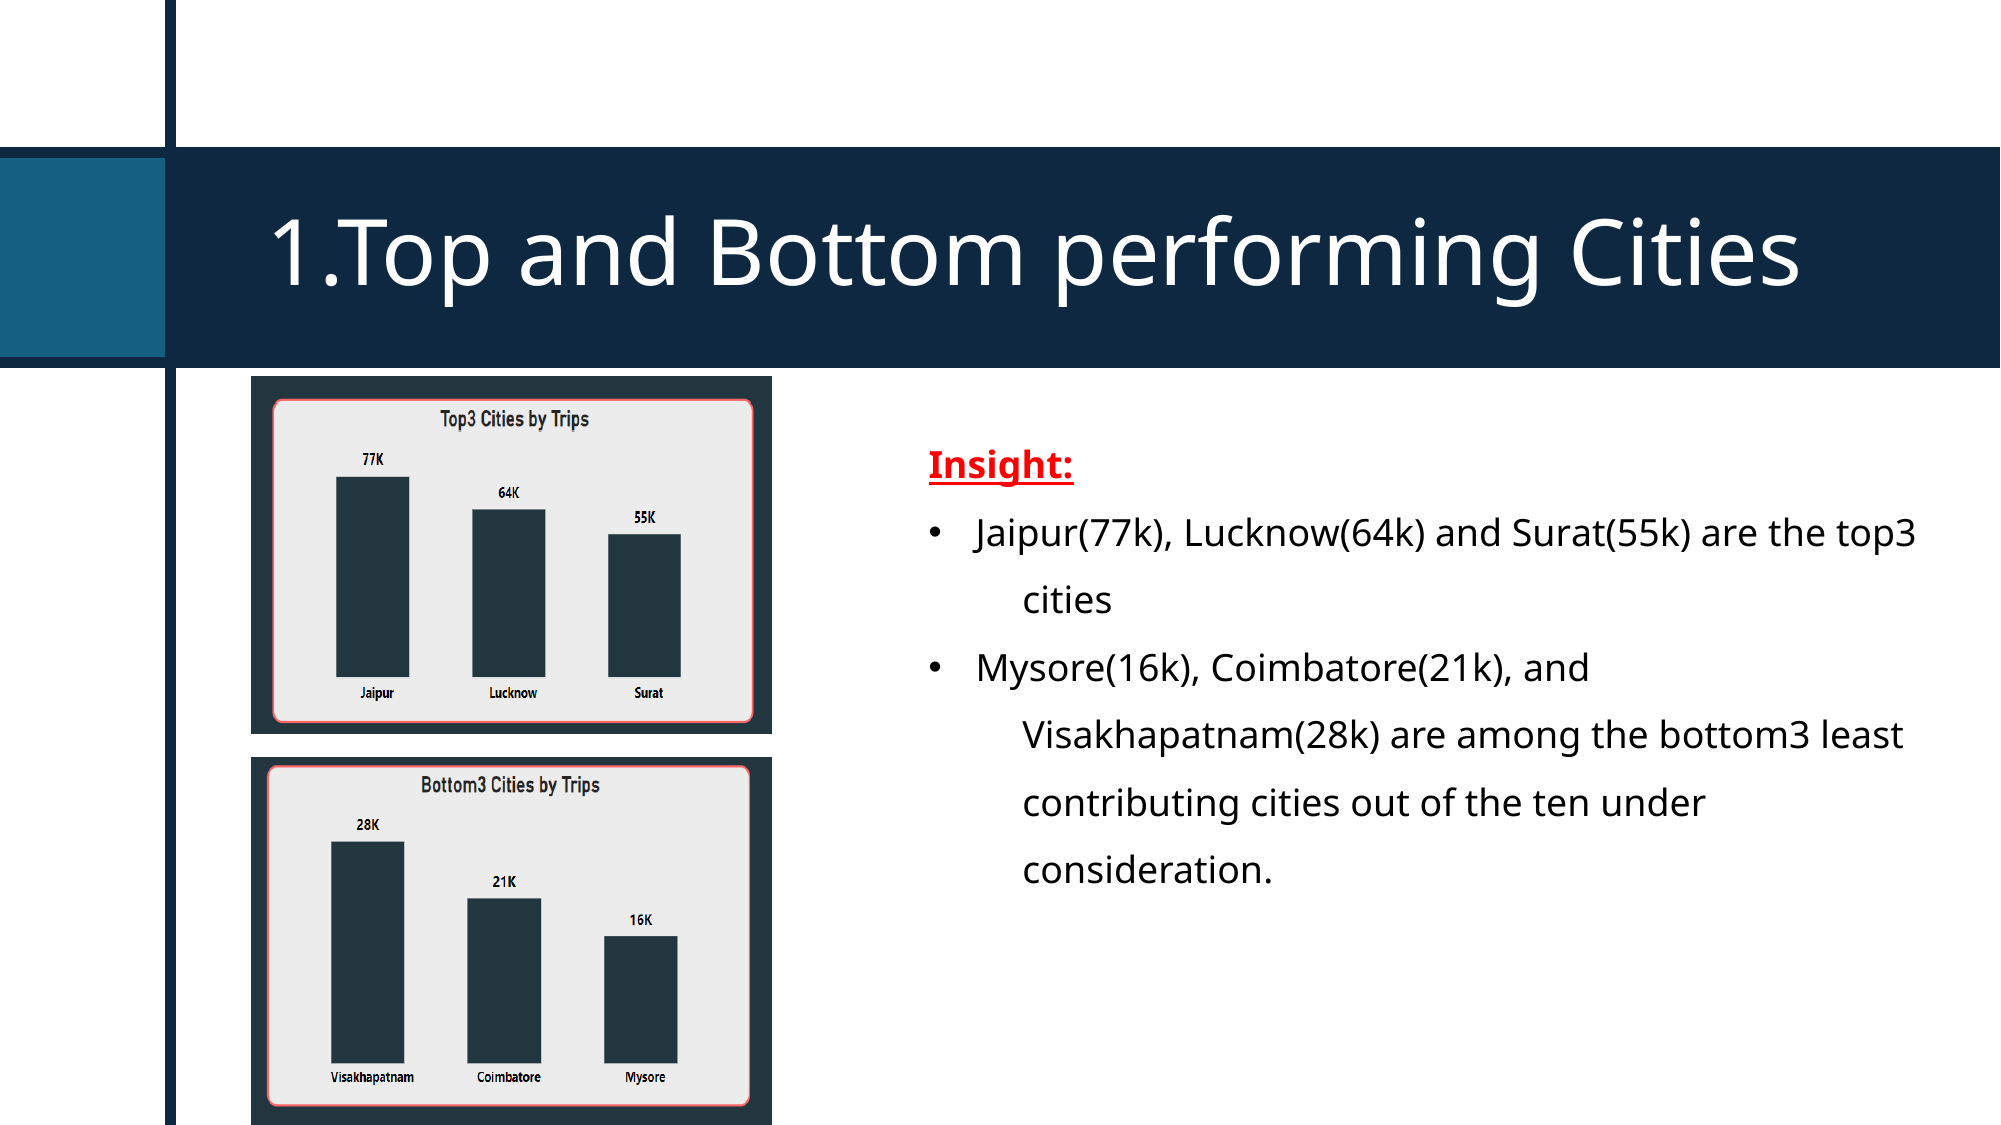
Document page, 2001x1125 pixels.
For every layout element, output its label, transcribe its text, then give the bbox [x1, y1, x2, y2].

title 1.Top and Bottom performing Cities [251, 171, 1895, 341]
picture [251, 757, 772, 1125]
text_box Insight: Jaipur(77k), Lucknow(64k) and Surat(55k) are the top3 cities Mysore(16k), Coimbatore(21k), and Visakhapatnam(28k) are among the bottom3 least contributing cities out of the ten under consideration. [913, 433, 1971, 761]
picture [251, 376, 772, 734]
